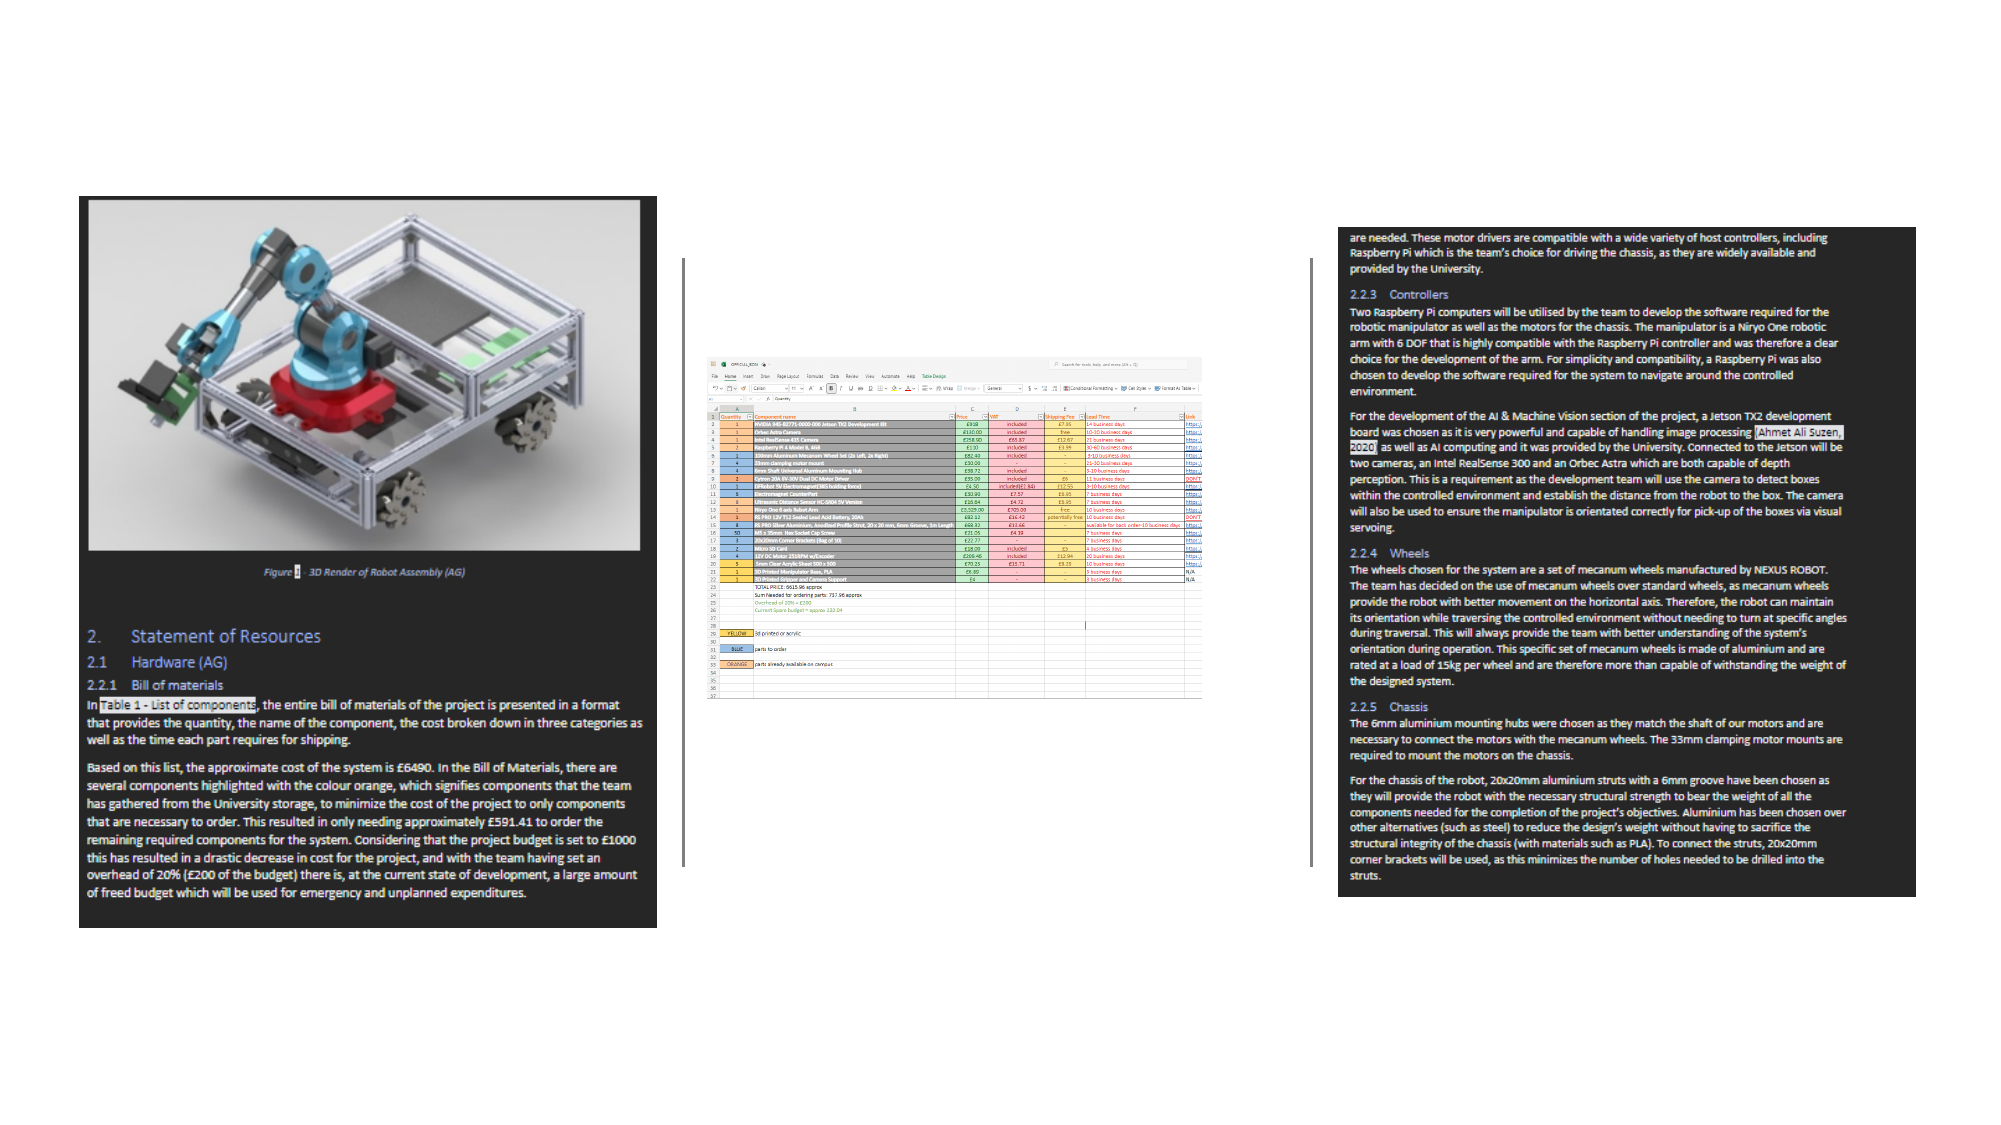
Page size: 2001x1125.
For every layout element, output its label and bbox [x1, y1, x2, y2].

picture [1338, 227, 1916, 897]
picture [79, 196, 657, 928]
picture [707, 357, 1288, 767]
